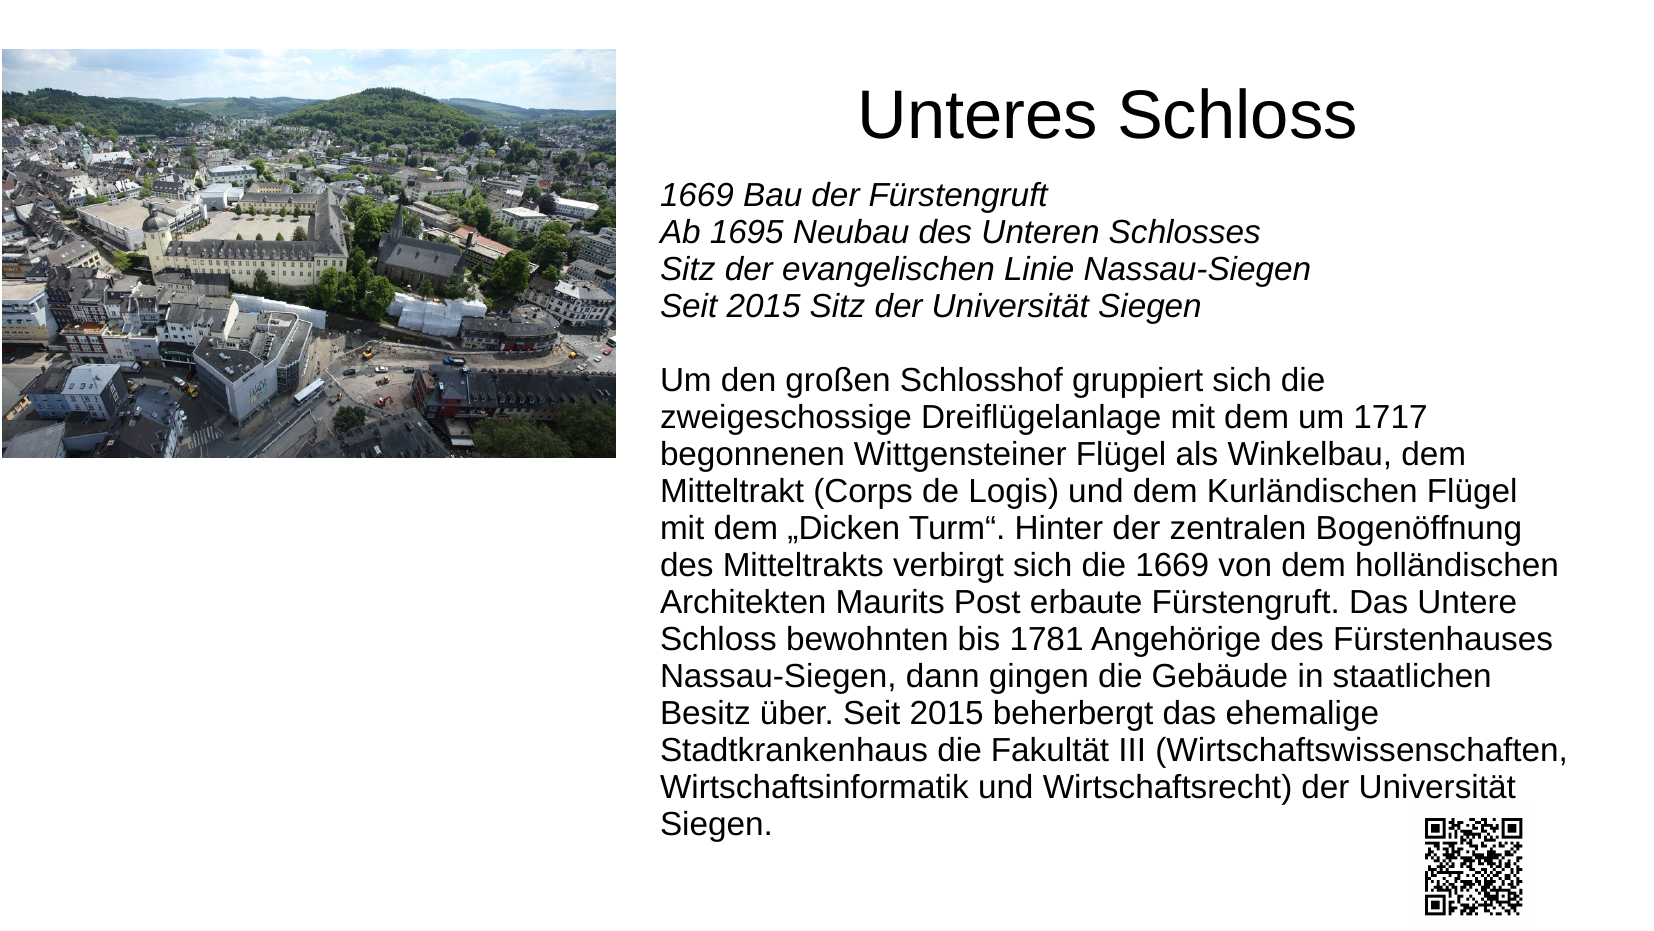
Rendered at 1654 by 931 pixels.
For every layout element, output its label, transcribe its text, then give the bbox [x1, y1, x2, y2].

title Unteres Schloss [645, 37, 1571, 193]
picture [2, 49, 616, 458]
picture [1413, 806, 1534, 927]
subtitle 1669 Bau der Fürstengruft Ab 1695 Neubau des Unteren Schlosses Sitz der evangelischen Linie Nassau-Siegen Seit 2015 Sitz der Universität Siegen Um den großen Schlosshof gruppiert sich die zweigeschossige Dreiflügelanlage mit dem um 1717 begonnenen Wittgensteiner Flügel als Winkelbau, dem Mitteltrakt (Corps de Logis) und dem Kurländischen Flügel mit dem „Dicken Turm“. Hinter der zentralen Bogenöffnung des Mitteltrakts verbirgt sich die 1669 von dem holländischen Architekten Maurits Post erbaute Fürstengruft. Das Untere Schloss bewohnten bis 1781 Angehörige des Fürstenhauses Nassau-Siegen, dann gingen die Gebäude in staatlichen Besitz über. Seit 2015 beherbergt das ehemalige Stadtkrankenhaus die Fakultät III (Wirtschaftswissenschaften, Wirtschaftsinformatik und Wirtschaftsrecht) der Universität Siegen. [660, 176, 1571, 843]
